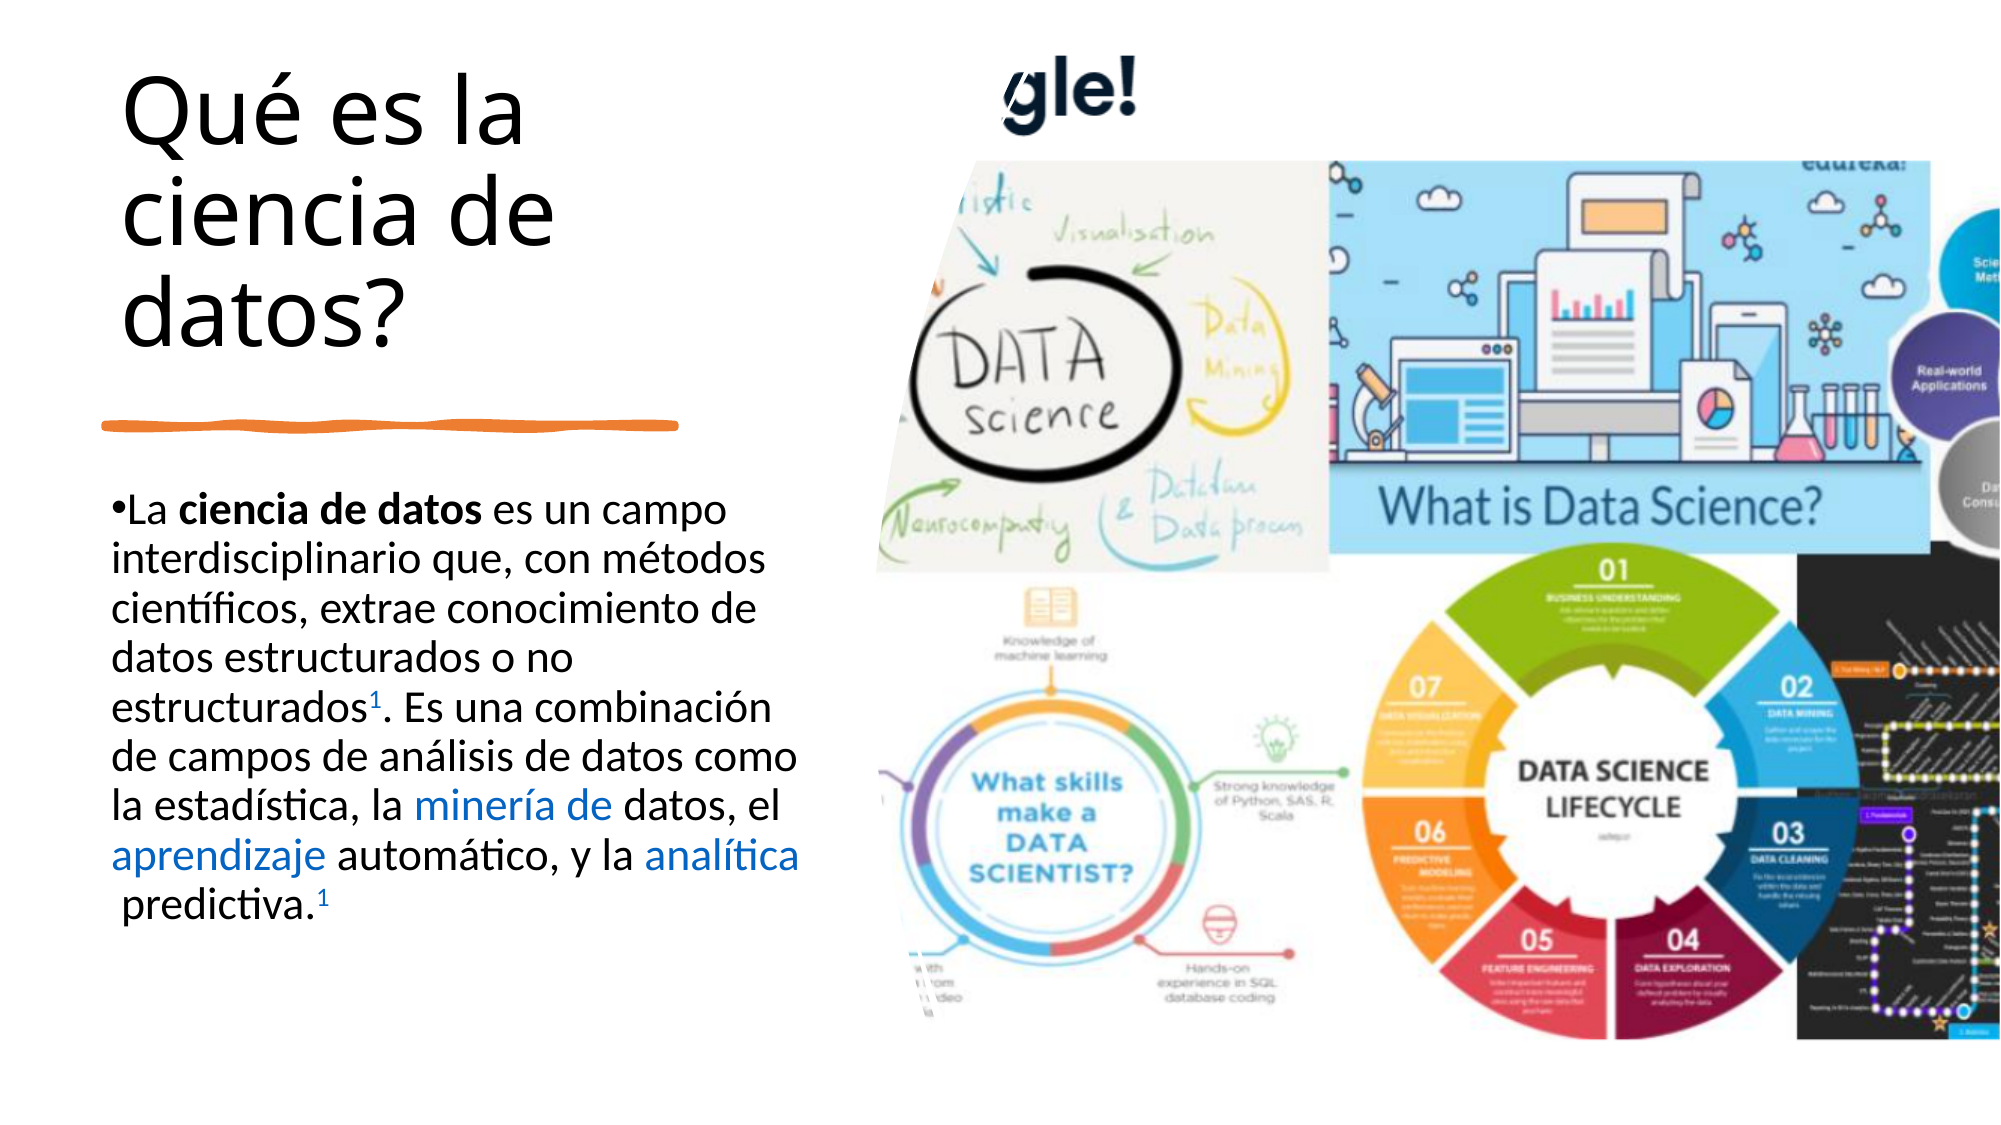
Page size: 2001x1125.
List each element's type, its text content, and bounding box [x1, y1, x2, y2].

text_box [871, 0, 2000, 1125]
text_box [104, 422, 675, 430]
title Qué es la ciencia de datos? [105, 53, 822, 375]
text_box La ciencia de datos es un campo interdisciplinario que, con métodos científicos, extrae conocimiento de datos estructurados o no estructurados1​. Es una combinación de campos de análisis de datos como la estadística, la minería de datos, el aprendizaje automático, y la analítica predictiva.1 [96, 477, 822, 1022]
